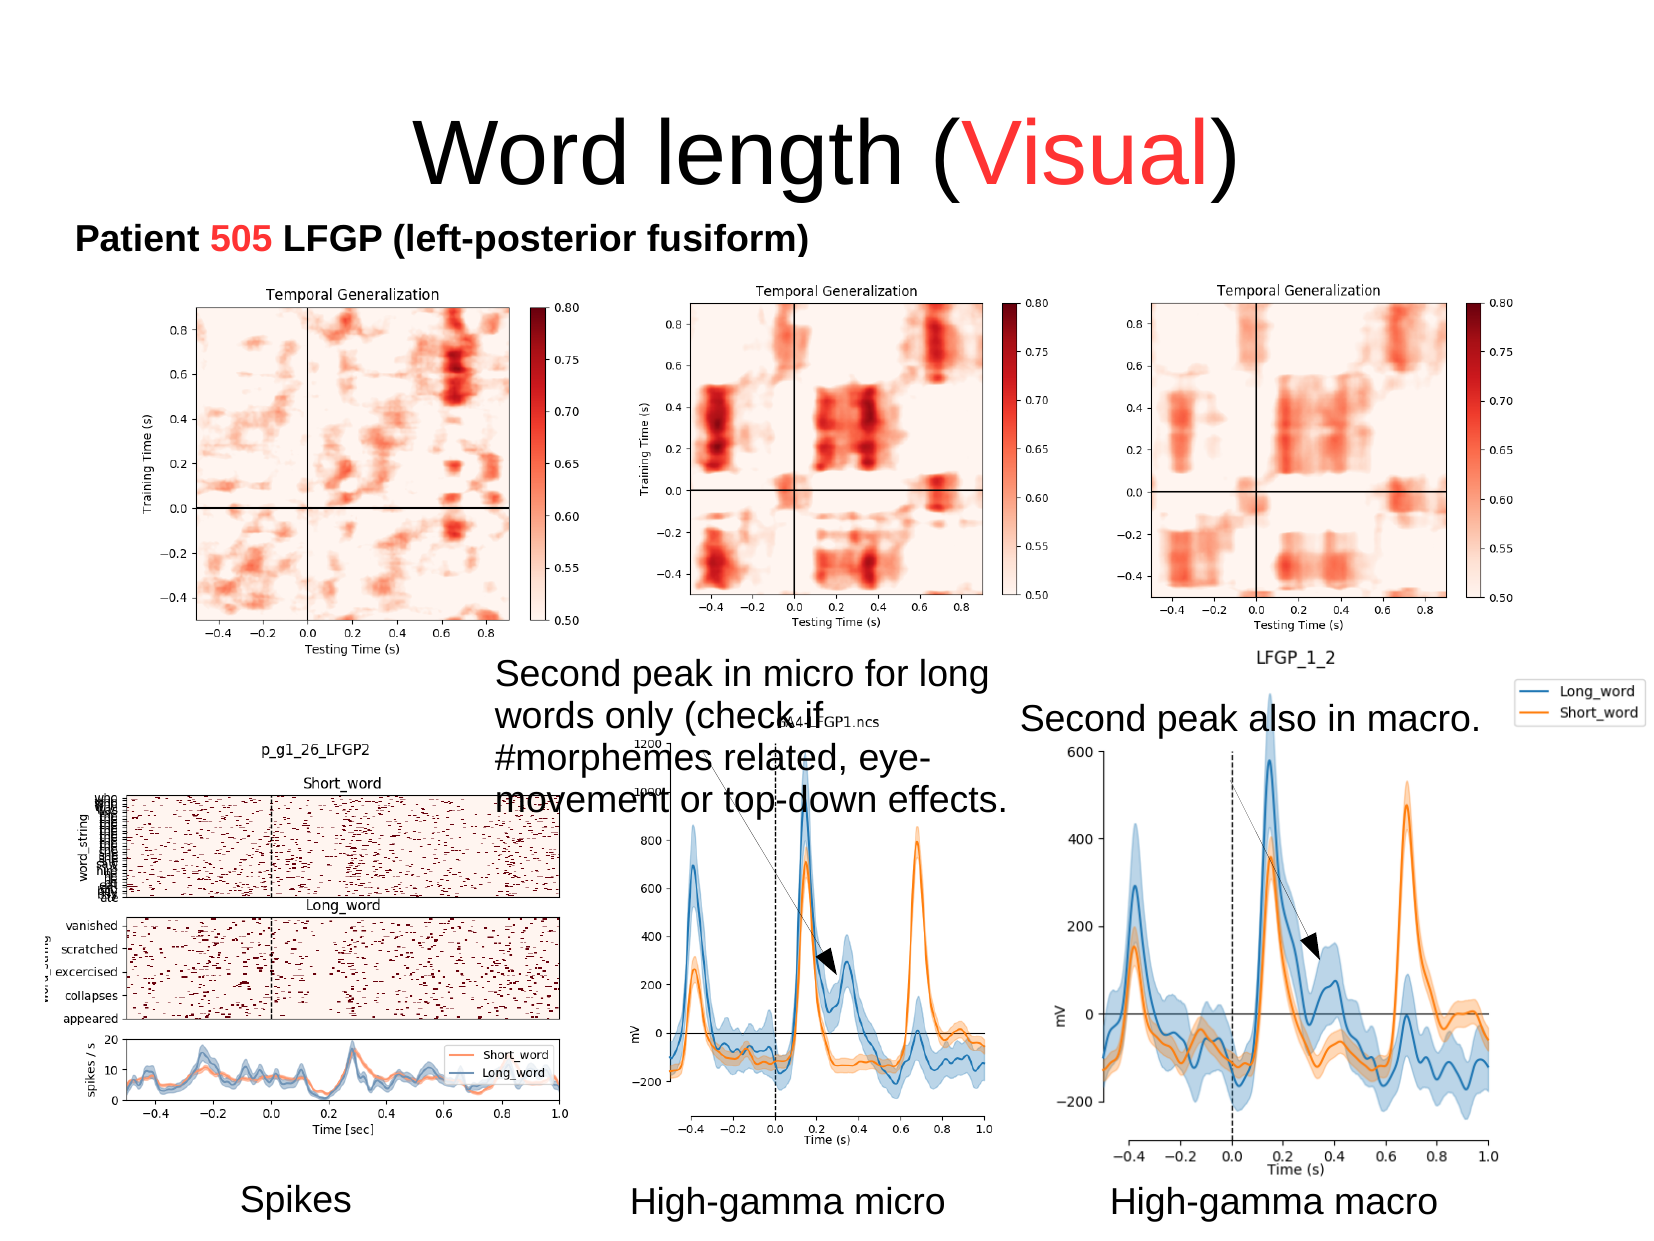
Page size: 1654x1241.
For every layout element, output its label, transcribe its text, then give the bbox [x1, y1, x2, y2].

title Word length (Visual) [82, 49, 1571, 257]
text_box Second peak also in macro. [1036, 690, 1621, 761]
text_box High-gamma micro [615, 1173, 976, 1231]
text_box Spikes [225, 1171, 406, 1229]
text_box Patient 505 LFGP (left-posterior fusiform) [60, 210, 871, 271]
picture [45, 734, 586, 1141]
text_box High-gamma macro [1095, 1173, 1456, 1231]
picture [105, 256, 1654, 1207]
text_box Second peak in micro for long words only (check if #morphemes related, eye-movement or top-down effects. [480, 645, 1036, 828]
